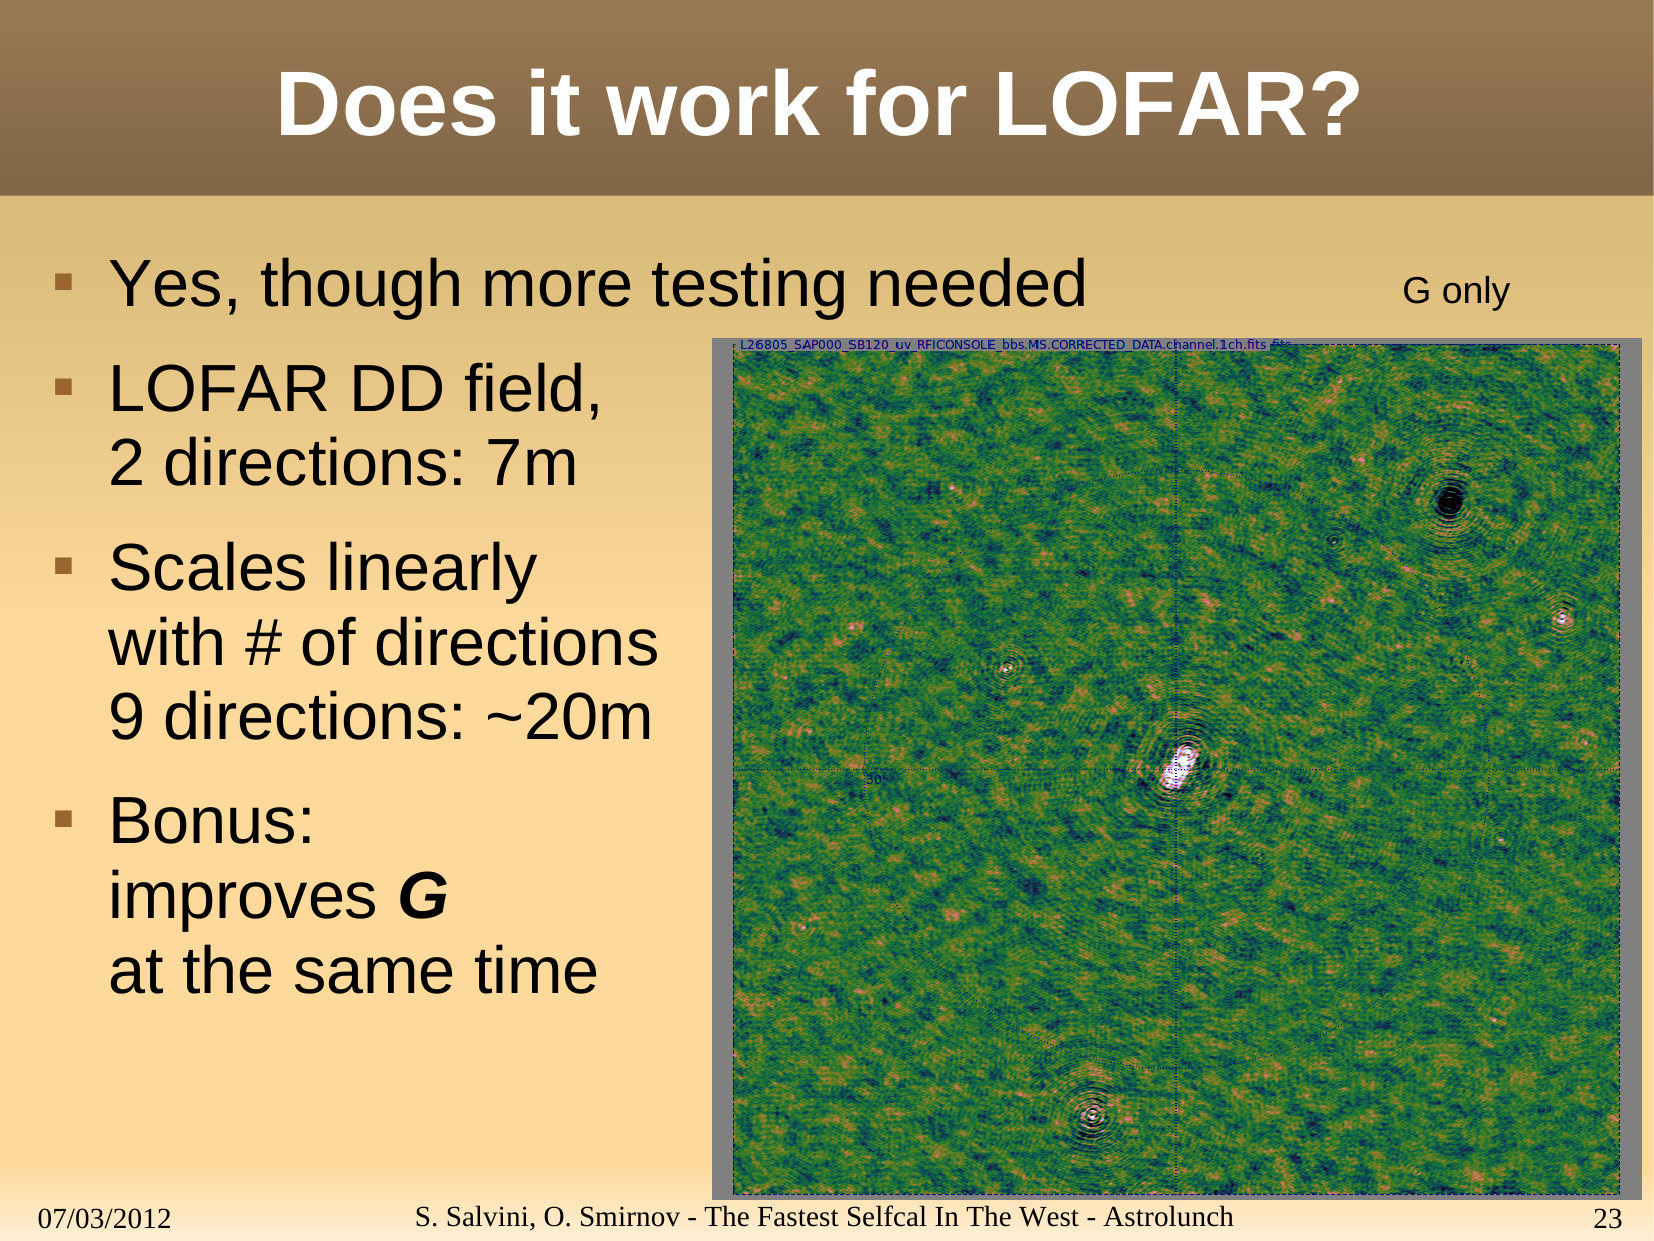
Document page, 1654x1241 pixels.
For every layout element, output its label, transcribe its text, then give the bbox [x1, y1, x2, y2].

picture [0, 0, 1654, 1241]
title Does it work for LOFAR? [76, 7, 1565, 200]
text_box G only [1387, 262, 1651, 320]
list Yes, though more testing needed LOFAR DD field, 2 directions: 7m Scales linearly with # of directions 9 directions: ~20m Bonus: improves G at the same time [37, 246, 1526, 1051]
